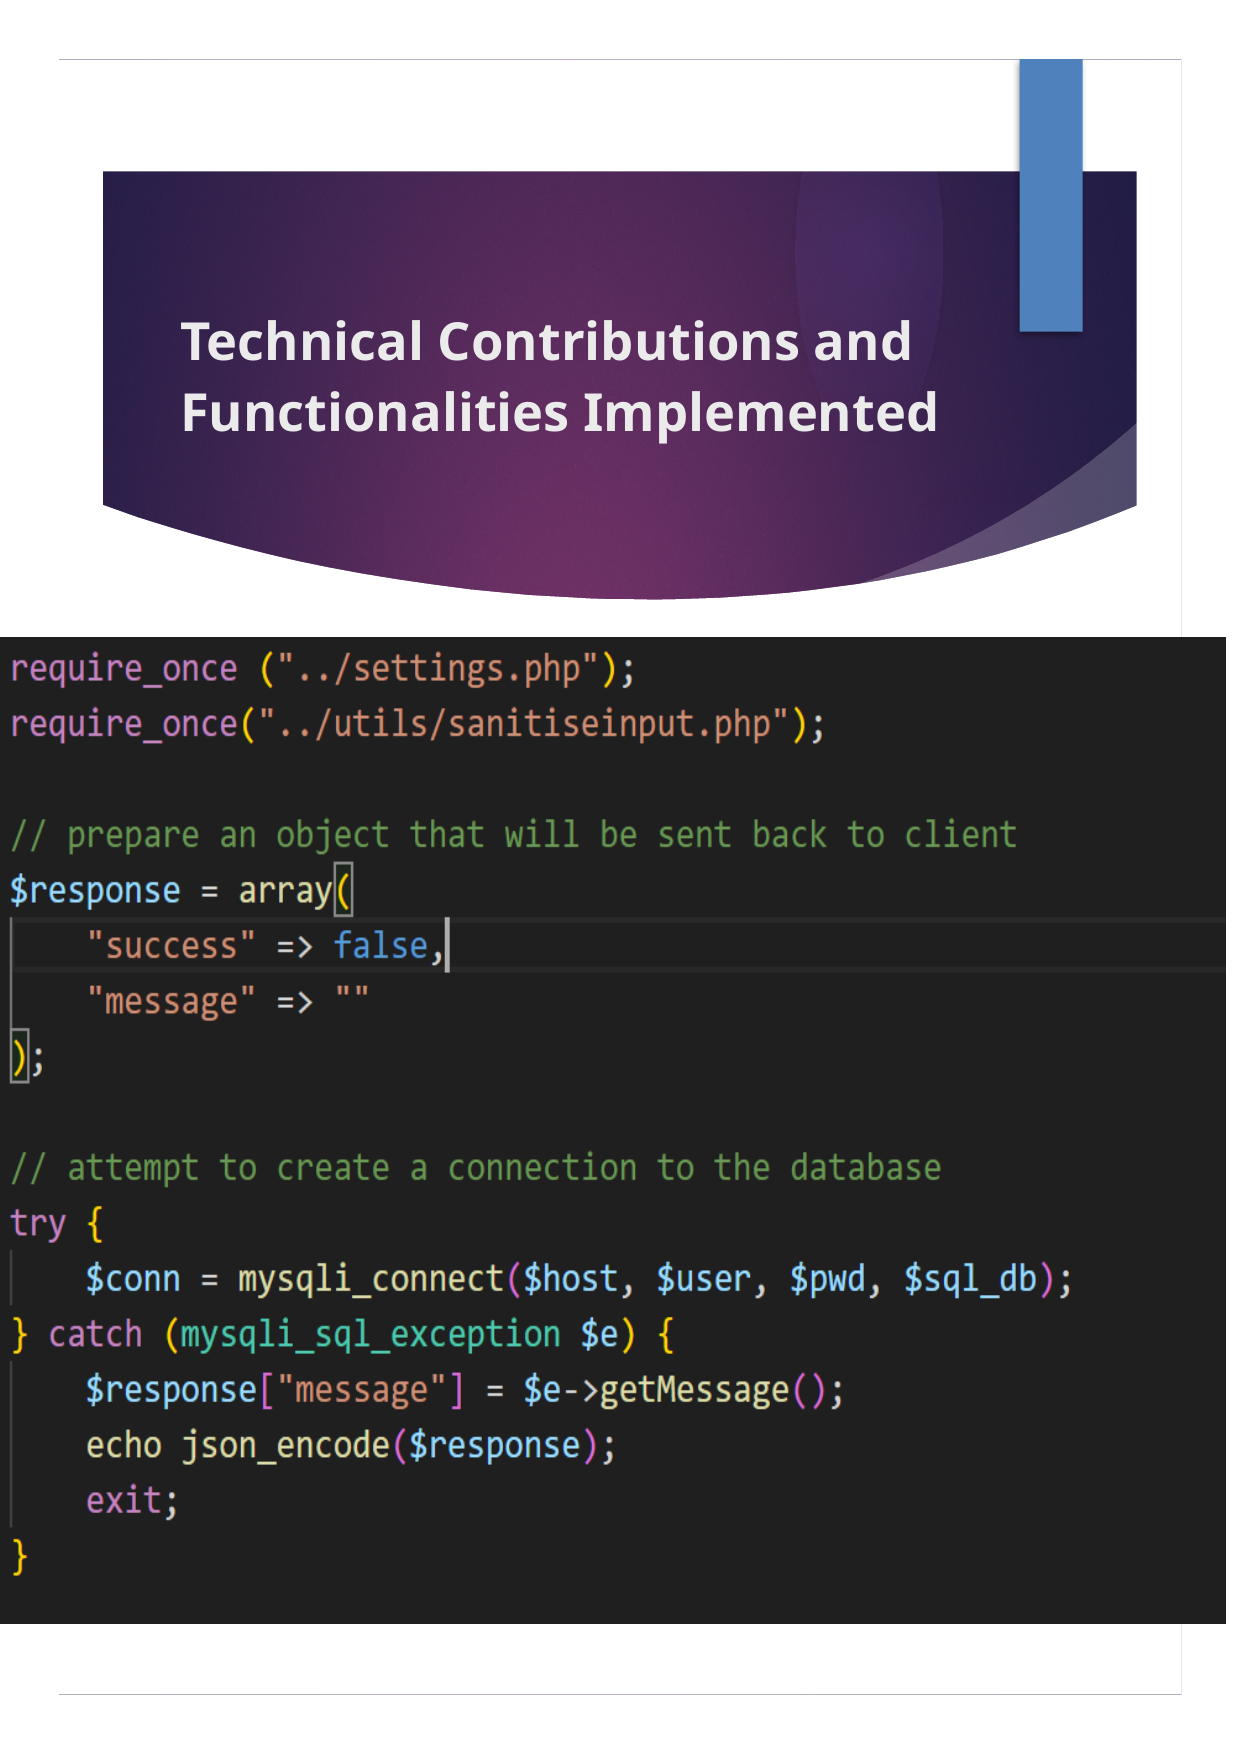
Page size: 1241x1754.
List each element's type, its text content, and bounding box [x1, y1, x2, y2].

title Technical Contributions and Functionalities Implemented [165, 291, 972, 460]
picture [103, 172, 1136, 599]
picture [0, 637, 1226, 1625]
